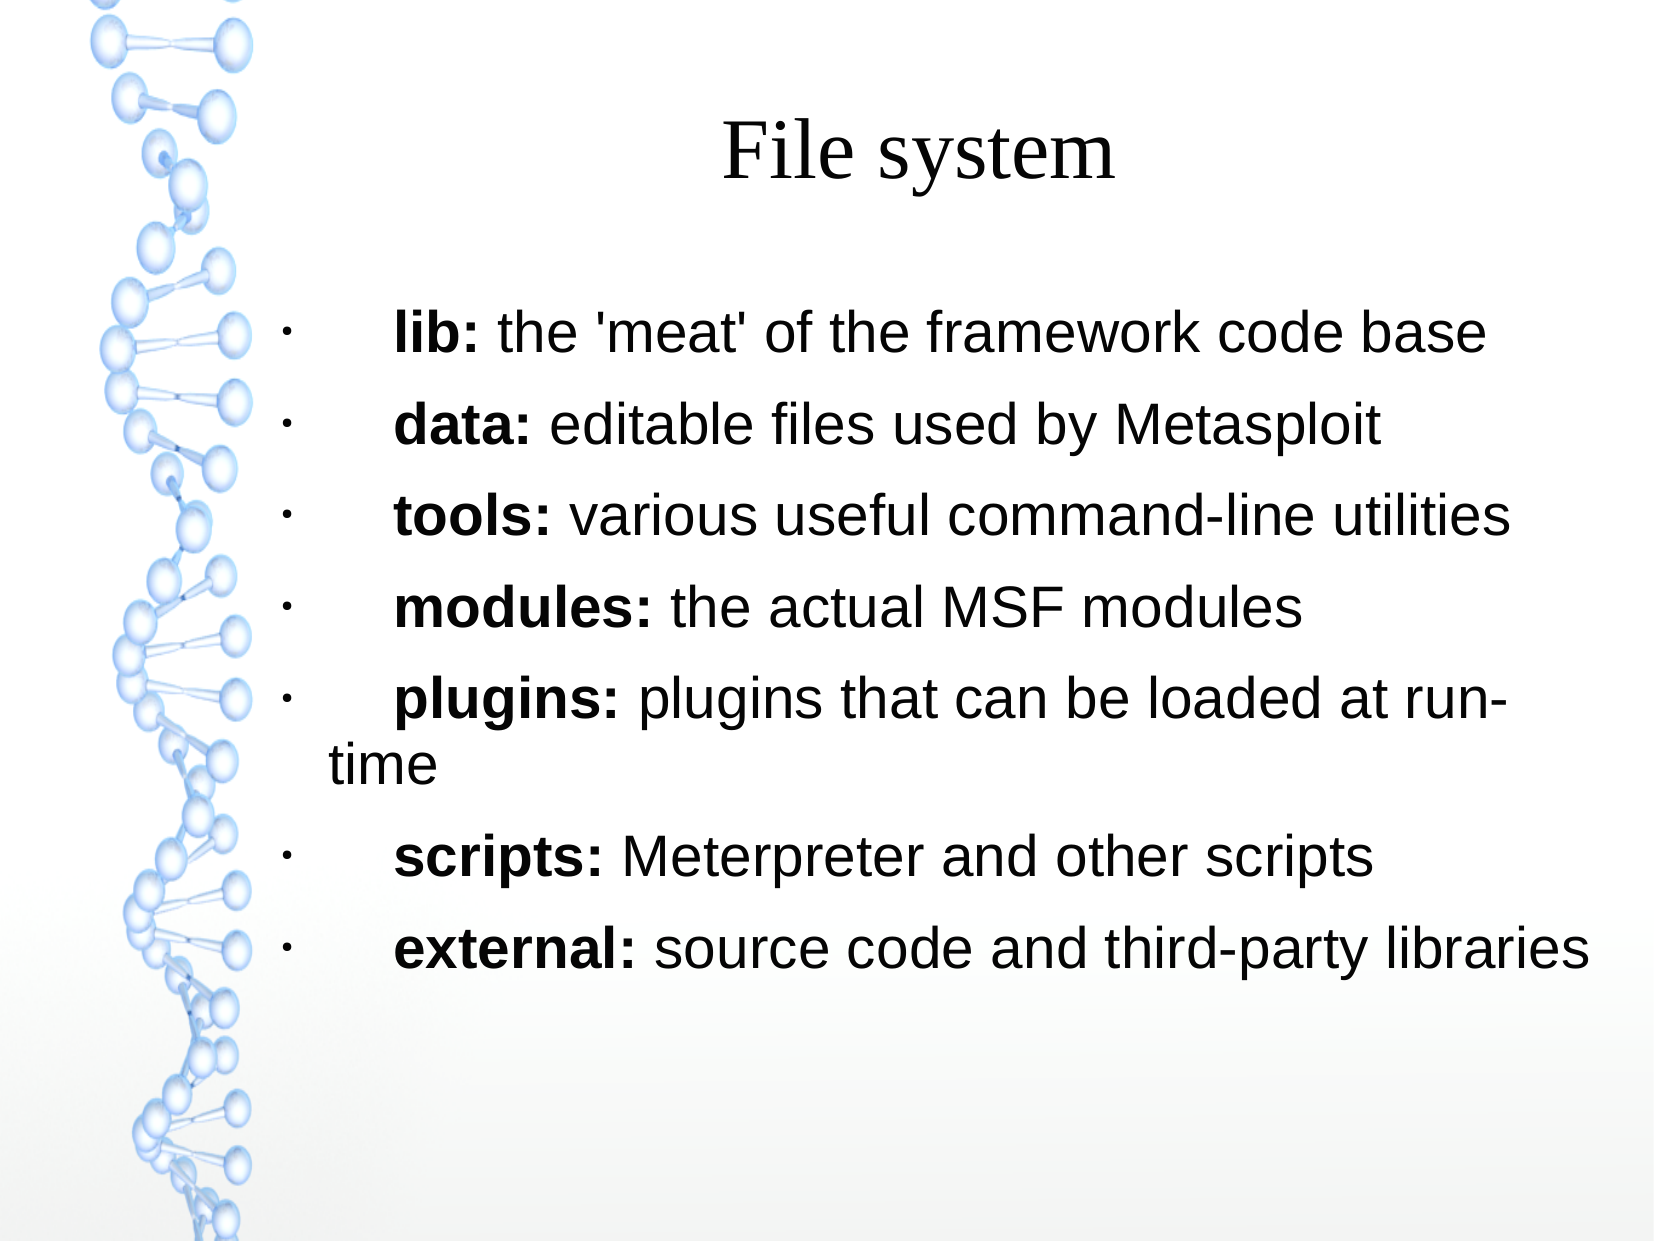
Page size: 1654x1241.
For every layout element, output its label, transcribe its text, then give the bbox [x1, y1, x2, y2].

list lib: the 'meat' of the framework code base data: editable files used by Metasploit tools: various useful command-line utilities modules: the actual MSF modules plugins: plugins that can be loaded at run-time scripts: Meterpreter and other scripts external: source code and third-party libraries [265, 299, 1595, 1019]
title File system [265, 47, 1595, 252]
picture [0, 0, 1654, 1241]
